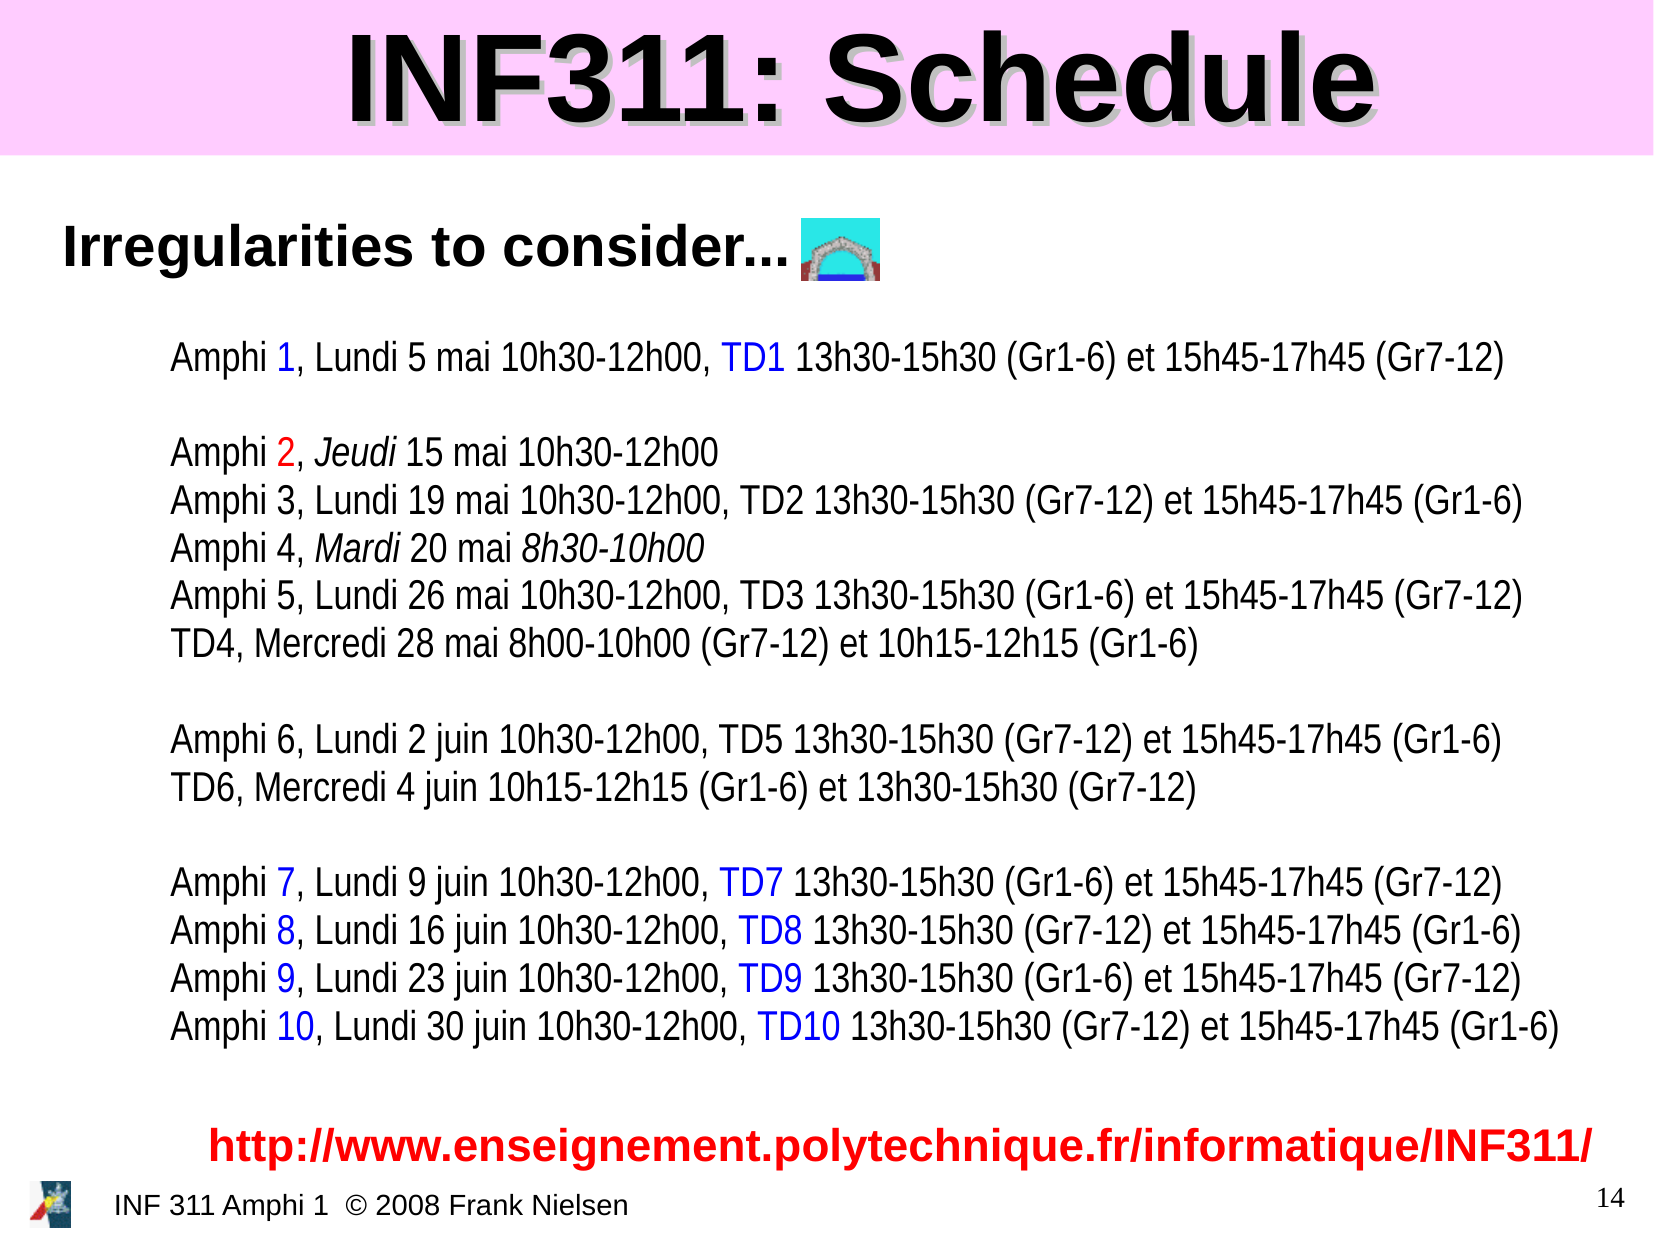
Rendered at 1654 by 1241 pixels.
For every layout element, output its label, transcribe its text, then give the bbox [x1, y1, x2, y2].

picture [801, 218, 880, 281]
text_box INF311: Schedule [0, 0, 1654, 156]
text_box Irregularities to consider... [47, 206, 807, 289]
picture [29, 1181, 71, 1228]
text_box Amphi 1, Lundi 5 mai 10h30-12h00, TD1 13h30-15h30 (Gr1-6) et 15h45-17h45 (Gr7-12) Amphi 2, Jeudi 15 mai 10h30-12h00 Amphi 3, Lundi 19 mai 10h30-12h00, TD2 13h30-15h30 (Gr7-12) et 15h45-17h45 (Gr1-6) Amphi 4, Mardi 20 mai 8h30-10h00 Amphi 5, Lundi 26 mai 10h30-12h00, TD3 13h30-15h30 (Gr1-6) et 15h45-17h45 (Gr7-12) TD4, Mercredi 28 mai 8h00-10h00 (Gr7-12) et 10h15-12h15 (Gr1-6) Amphi 6, Lundi 2 juin 10h30-12h00, TD5 13h30-15h30 (Gr7-12) et 15h45-17h45 (Gr1-6) TD6, Mercredi 4 juin 10h15-12h15 (Gr1-6) et 13h30-15h30 (Gr7-12) Amphi 7, Lundi 9 juin 10h30-12h00, TD7 13h30-15h30 (Gr1-6) et 15h45-17h45 (Gr7-12) Amphi 8, Lundi 16 juin 10h30-12h00, TD8 13h30-15h30 (Gr7-12) et 15h45-17h45 (Gr1-6) Amphi 9, Lundi 23 juin 10h30-12h00, TD9 13h30-15h30 (Gr1-6) et 15h45-17h45 (Gr7-12) Amphi 10, Lundi 30 juin 10h30-12h00, TD10 13h30-15h30 (Gr7-12) et 15h45-17h45 (Gr1-6) [118, 324, 1654, 1152]
text_box http://www.enseignement.polytechnique.fr/informatique/INF311/ [193, 1112, 1610, 1180]
